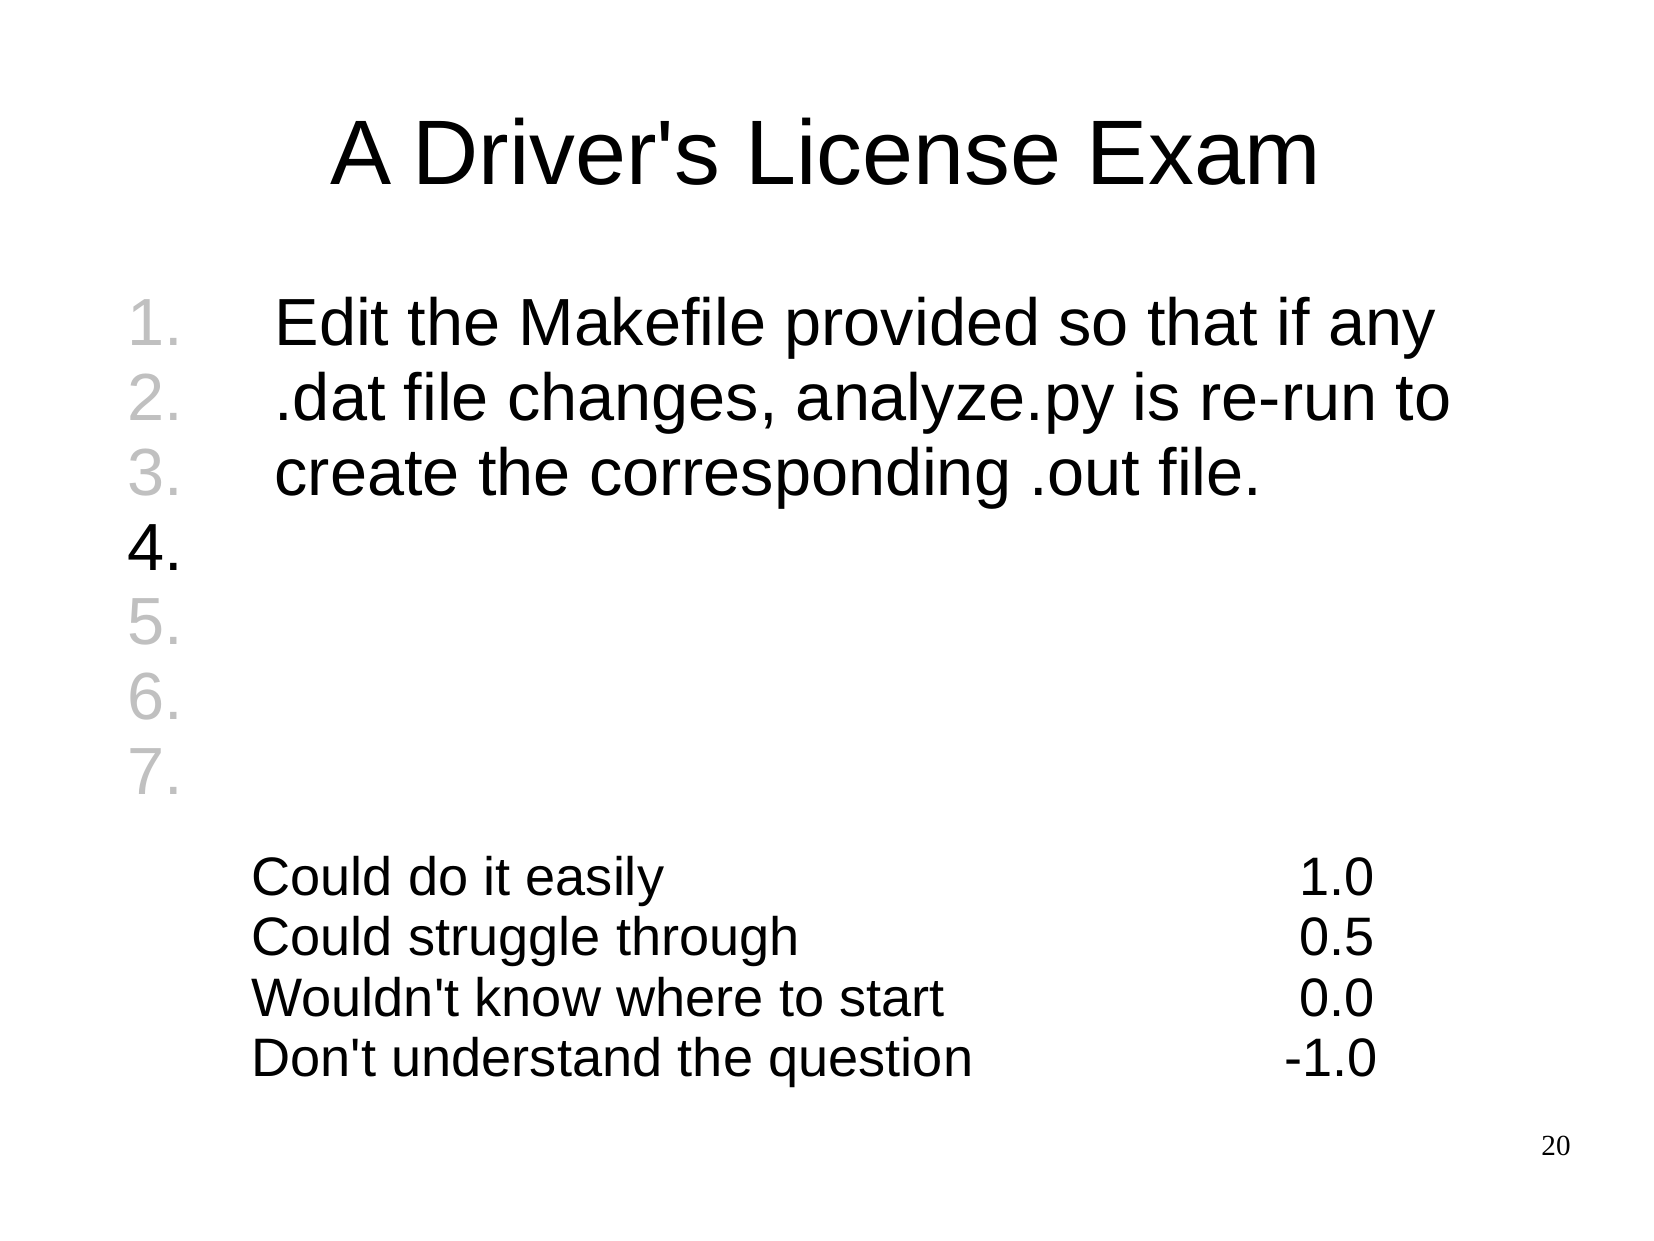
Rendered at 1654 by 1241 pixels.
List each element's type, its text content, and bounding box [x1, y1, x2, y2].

text_box Could do it easily 1.0 Could struggle through 0.5 Wouldn't know where to start 0.0 Don't understand the question -1.0 [236, 838, 1393, 1096]
text_box 1. Edit the Makefile provided so that if any 2. .dat file changes, analyze.py is re-run to 3. create the corresponding .out file. 4. 5. 6. 7. [112, 277, 1469, 815]
title A Driver's License Exam [82, 49, 1571, 257]
